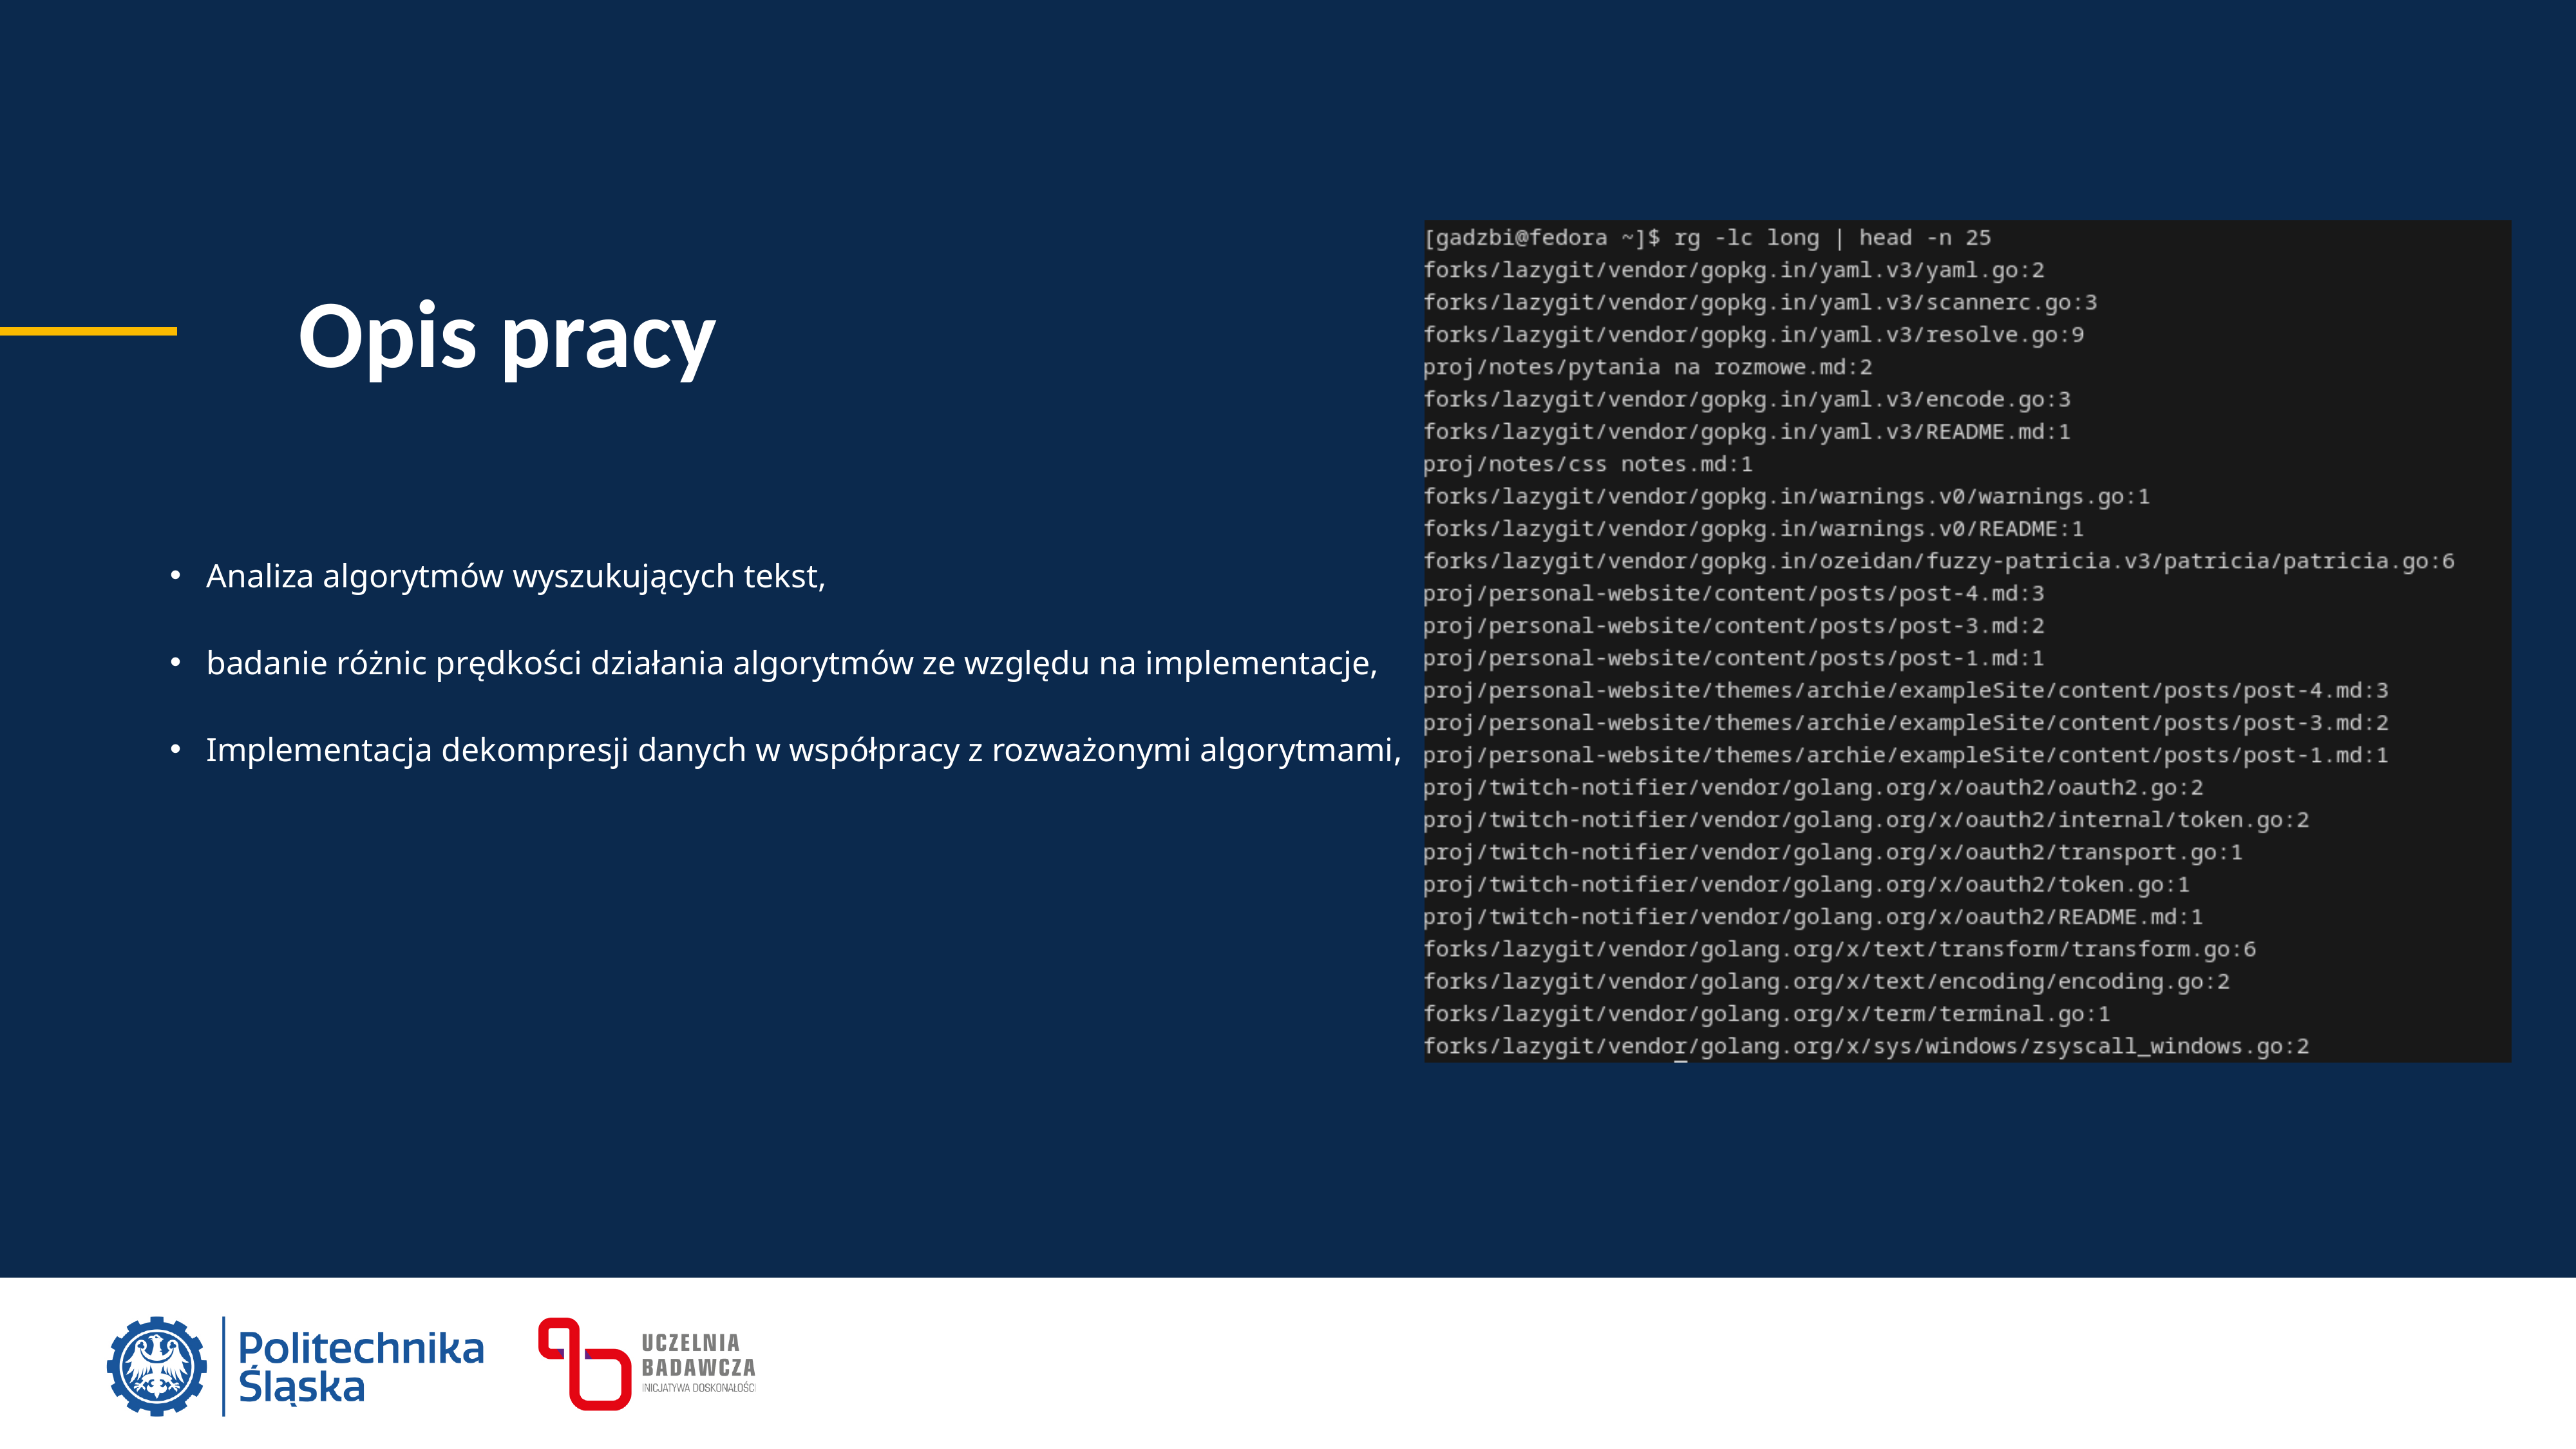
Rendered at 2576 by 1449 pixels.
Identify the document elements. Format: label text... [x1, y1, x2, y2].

picture [0, 0, 2576, 1449]
text_box Opis pracy [298, 270, 1132, 387]
text_box Analiza algorytmów wyszukujących tekst, badanie różnic prędkości działania algorytmów ze względu na implementacje, Implementacja dekompresji danych w współpracy z rozważonymi algorytmami, [169, 555, 1425, 894]
